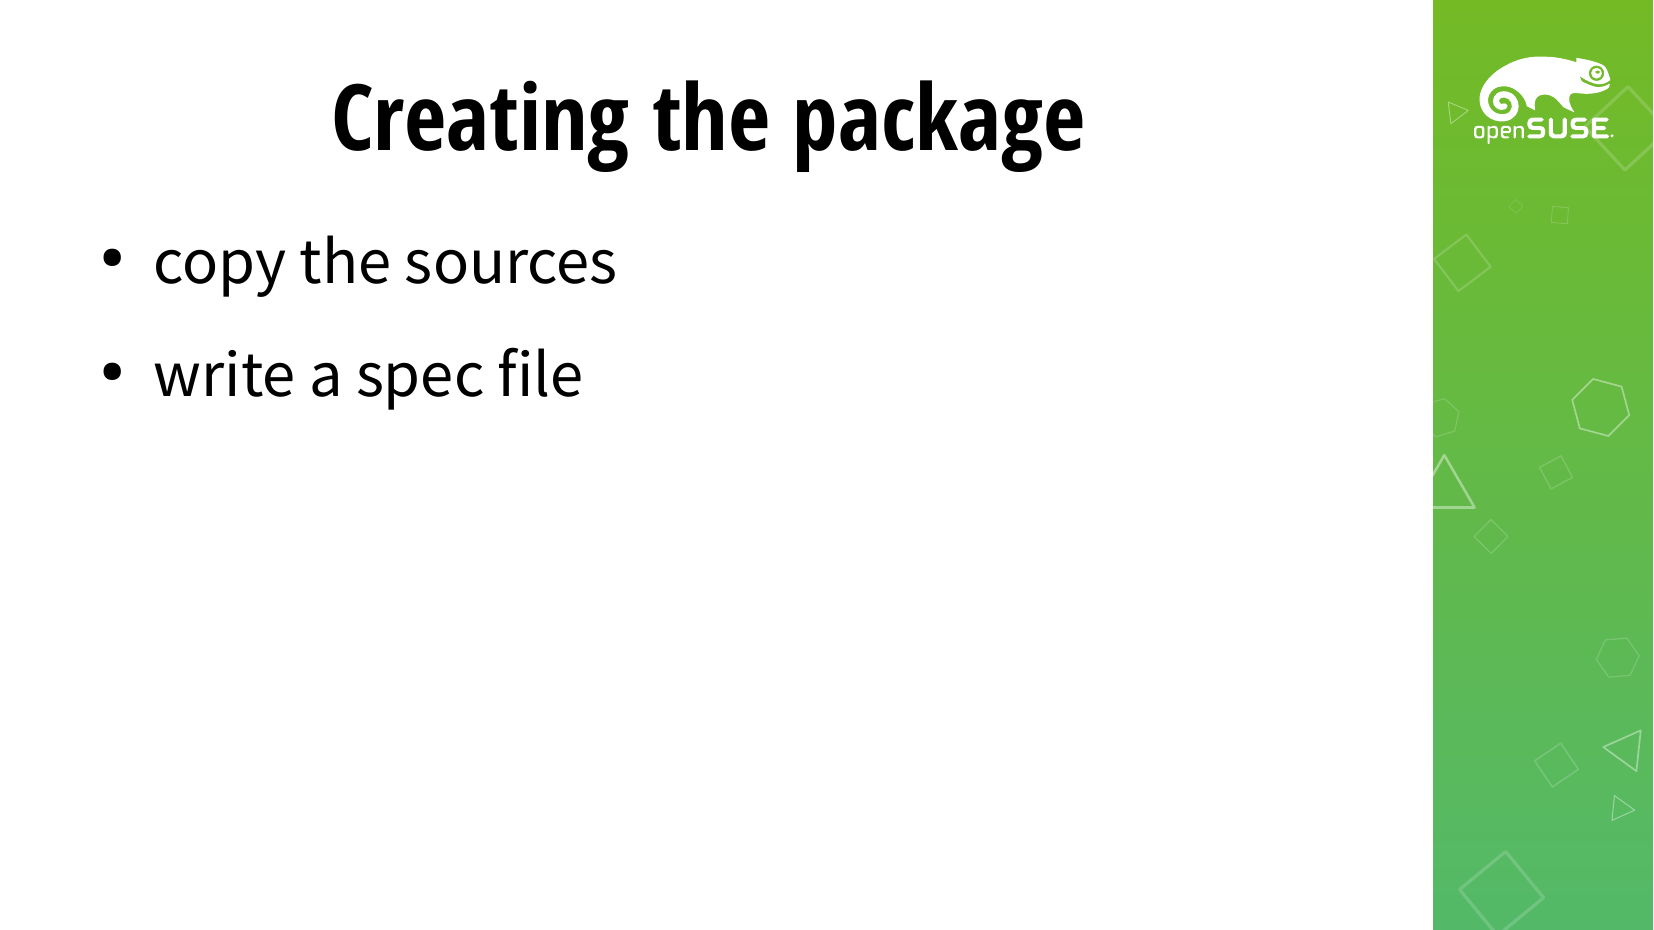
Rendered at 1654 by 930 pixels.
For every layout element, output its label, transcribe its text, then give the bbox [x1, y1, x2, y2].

title Creating the package [82, 37, 1336, 193]
list copy the sources write a spec file [82, 217, 1336, 757]
